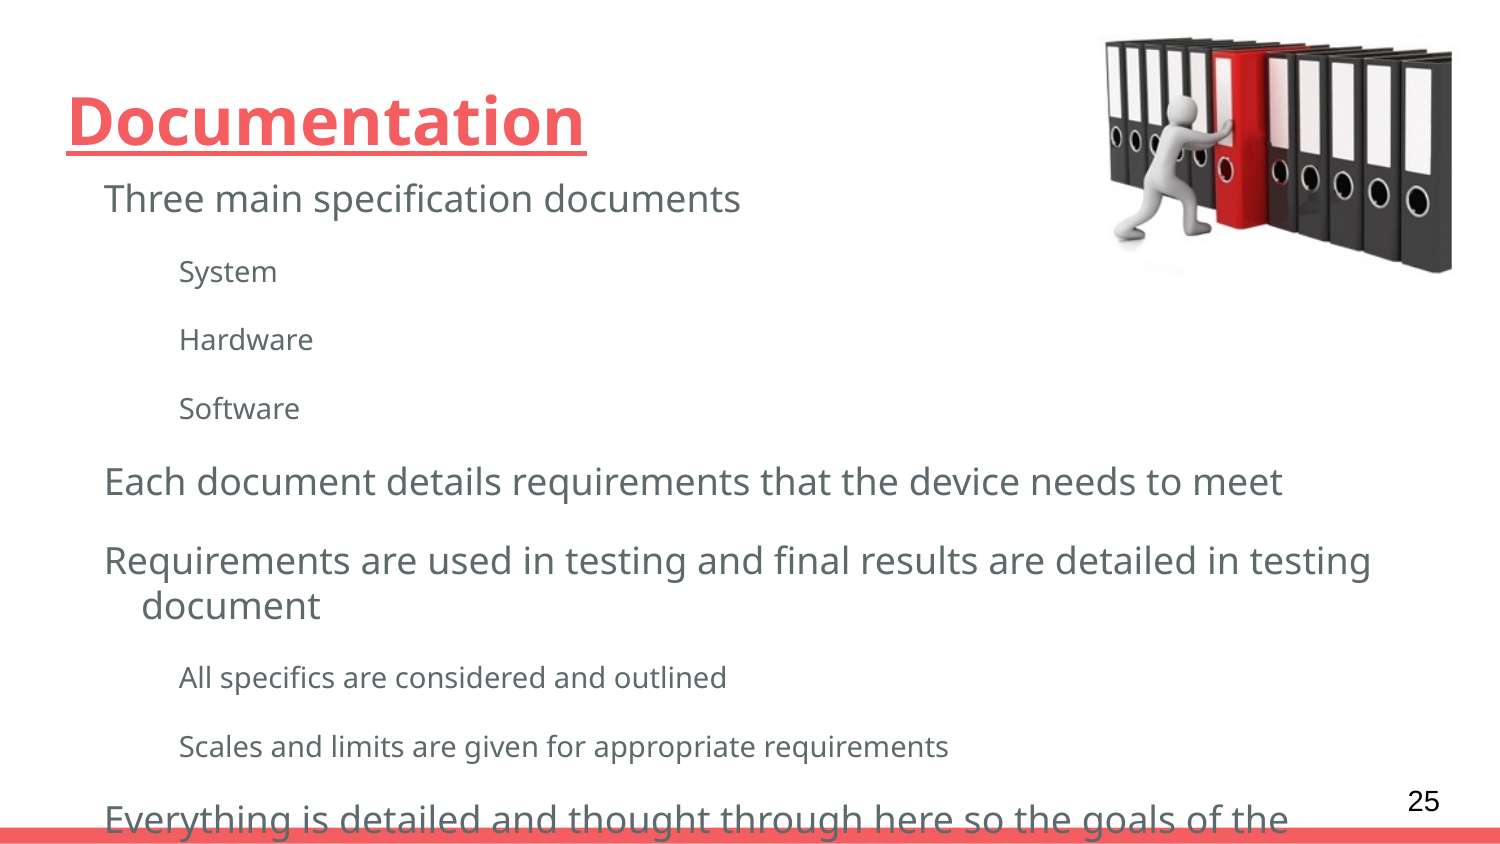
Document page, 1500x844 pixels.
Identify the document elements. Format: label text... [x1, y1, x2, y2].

picture [1098, 24, 1461, 279]
list Three main specification documents System Hardware Software Each document details requirements that the device needs to meet Requirements are used in testing and final results are detailed in testing document All specifics are considered and outlined Scales and limits are given for appropriate requirements Everything is detailed and thought through here so the goals of the product are clear for development Answers the questions “Did we build the right product?” “Did we build the product right?” [51, 160, 1449, 822]
title Documentation [51, 64, 1098, 160]
slide_number <number> [1392, 767, 1483, 833]
